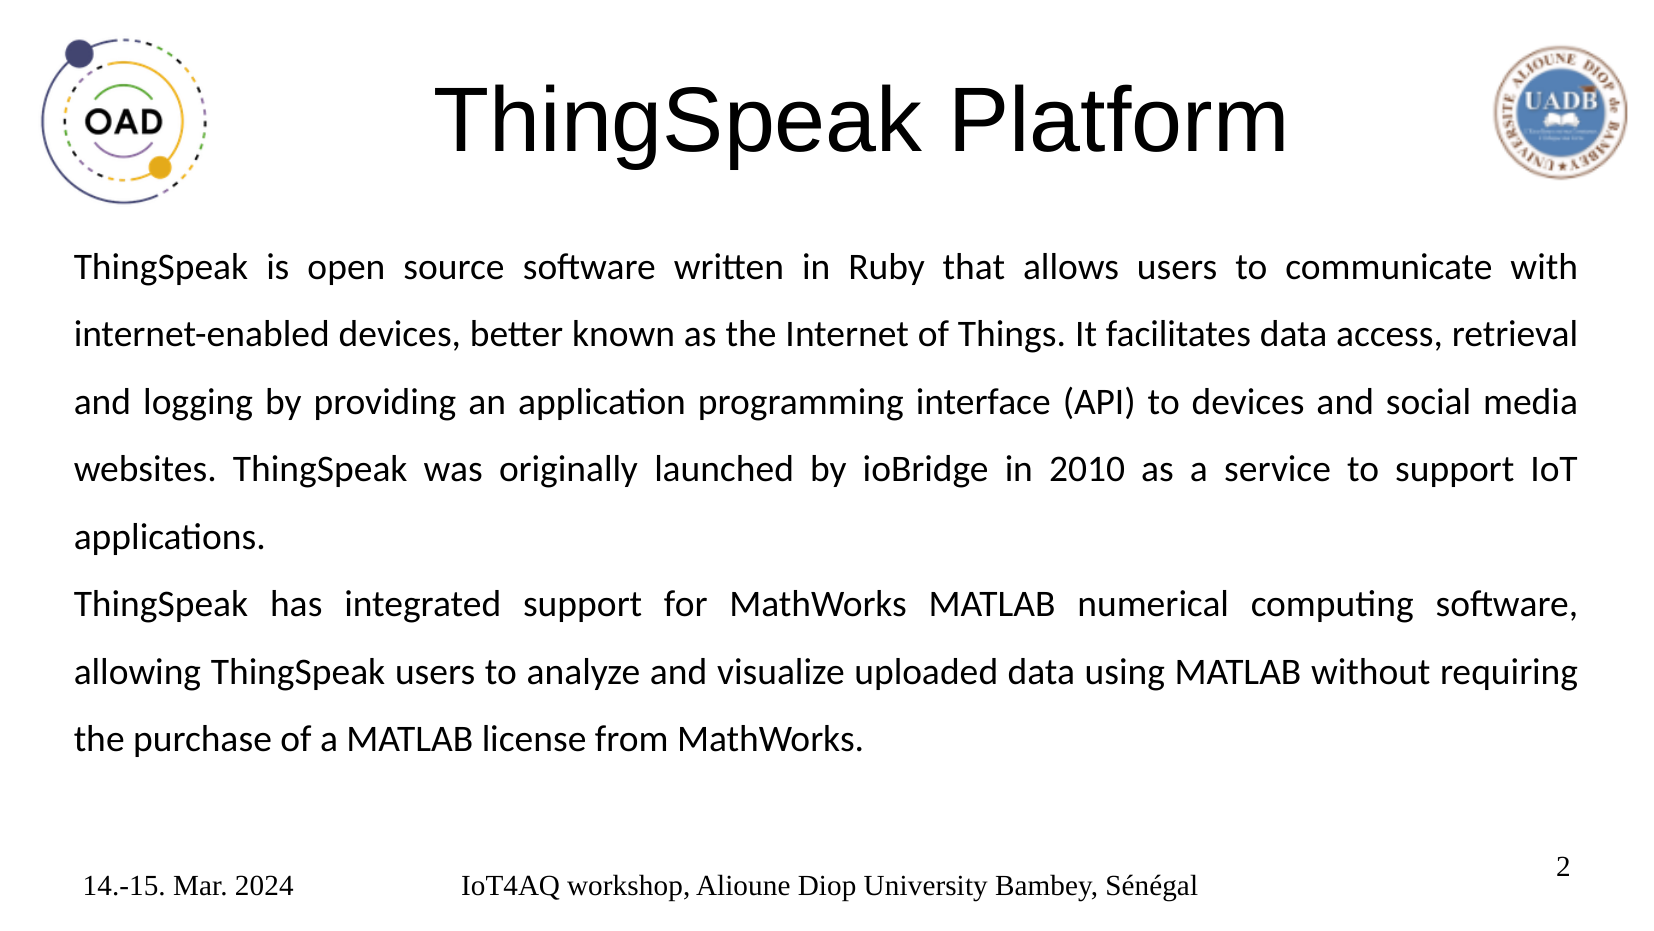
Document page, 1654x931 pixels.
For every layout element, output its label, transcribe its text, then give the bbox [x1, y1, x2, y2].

footer IoT4AQ workshop, Alioune Diop University Bambey, Sénégal [342, 866, 1318, 931]
title ThingSpeak Platform [278, 37, 1446, 193]
picture [0, 24, 242, 225]
text_box ThingSpeak is open source software written in Ruby that allows users to communicate with internet-enabled devices, better known as the Internet of Things. It facilitates data access, retrieval and logging by providing an application programming interface (API) to devices and social media websites. ThingSpeak was originally launched by ioBridge in 2010 as a service to support IoT applications. ThingSpeak has integrated support for MathWorks MATLAB numerical computing software, allowing ThingSpeak users to analyze and visualize uploaded data using MATLAB without requiring the purchase of a MATLAB license from MathWorks. [58, 211, 1595, 767]
slide_number <number> [1312, 847, 1571, 912]
slide_number 14.-15. Mar. 2024 [82, 866, 338, 931]
picture [1482, 37, 1641, 188]
